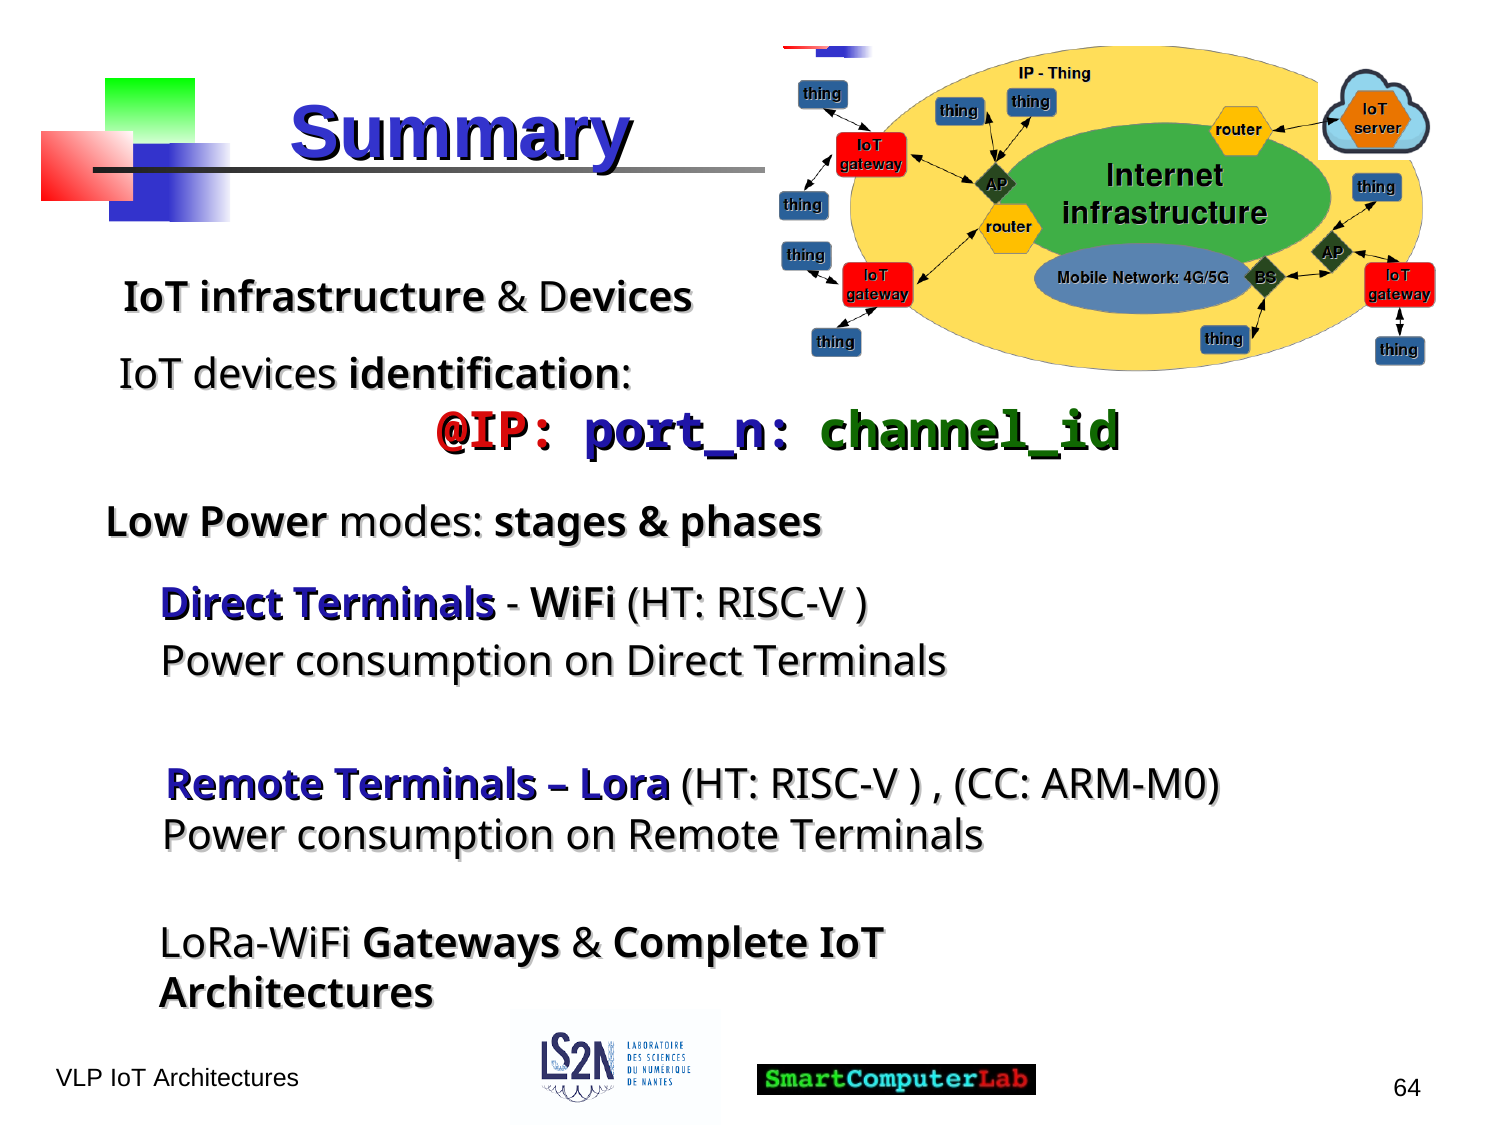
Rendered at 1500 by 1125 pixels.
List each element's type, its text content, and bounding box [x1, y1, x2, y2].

text_box Power consumption on Direct Terminals [145, 625, 1186, 693]
text_box channel_id [803, 390, 1134, 465]
picture [765, 46, 1448, 376]
text_box Direct Terminals - WiFi (HT: RISC-V ) [144, 568, 1184, 636]
text_box @IP: [422, 390, 570, 465]
text_box Remote Terminals – Lora (HT: RISC-V ) , (CC: ARM-M0) [150, 749, 1351, 816]
picture [510, 1009, 721, 1125]
title Summary [171, 74, 751, 180]
text_box port_n: [570, 389, 810, 465]
text_box LoRa-WiFi Gateways & Complete IoT Architectures [144, 908, 1184, 976]
text_box Power consumption on Remote Terminals [146, 800, 1187, 868]
text_box IoT infrastructure & Devices [108, 262, 709, 328]
text_box IoT devices identification: [104, 339, 661, 405]
picture [757, 1064, 1036, 1095]
text_box Low Power modes: stages & phases [90, 487, 1040, 569]
